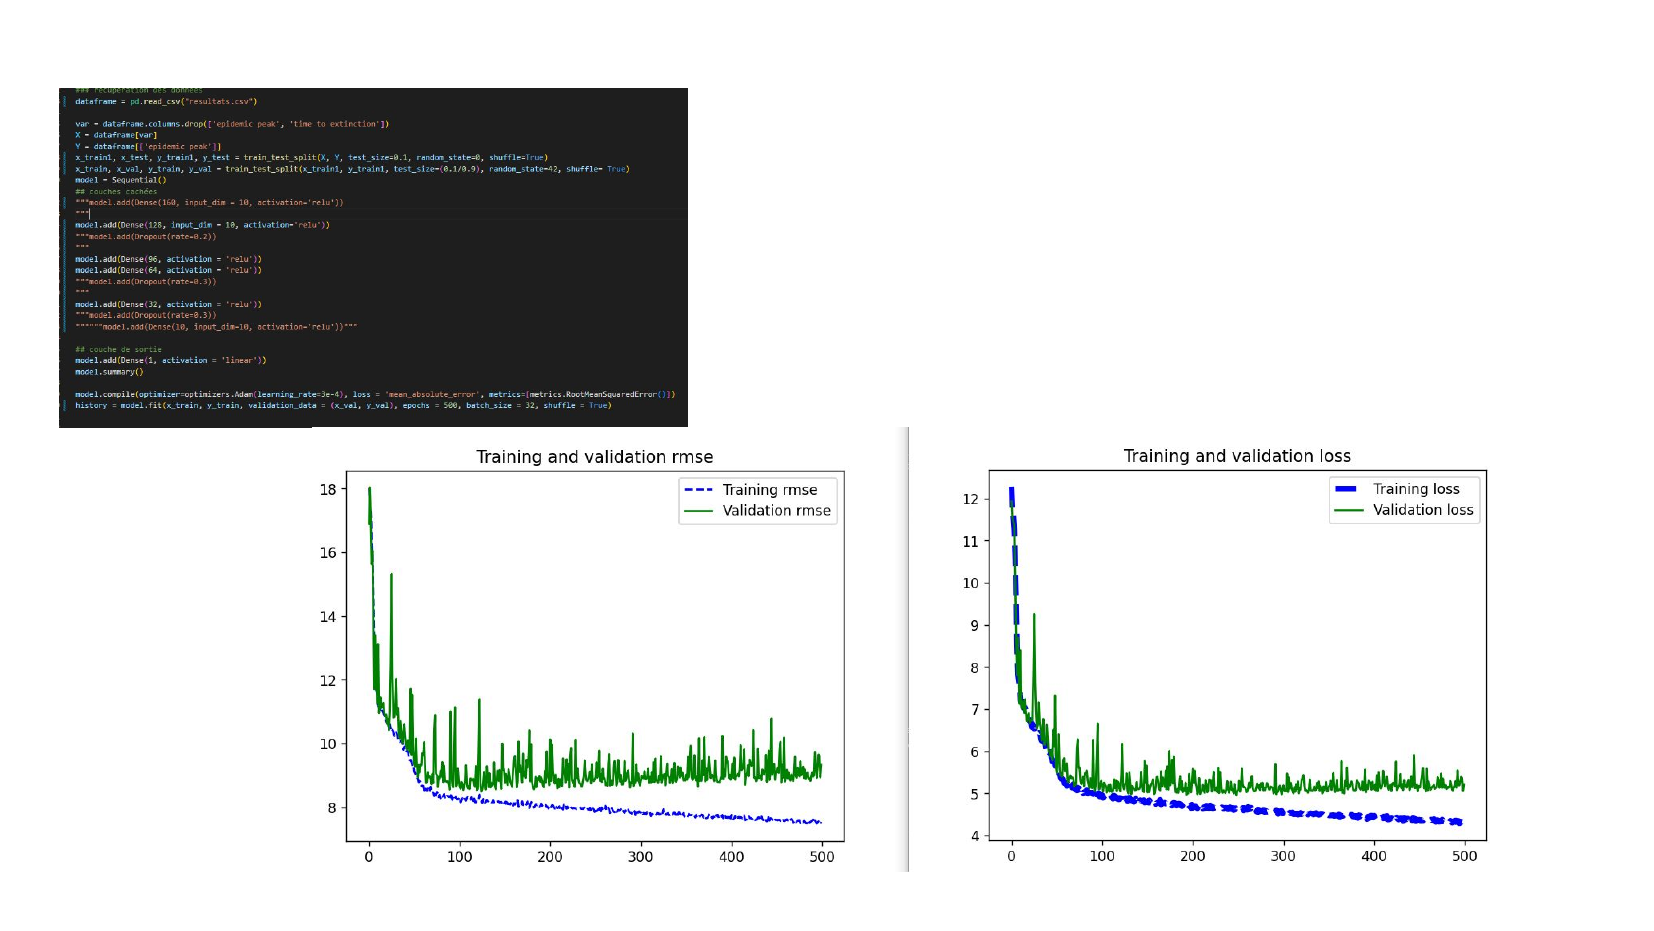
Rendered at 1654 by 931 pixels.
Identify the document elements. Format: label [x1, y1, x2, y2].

picture [59, 88, 1506, 872]
